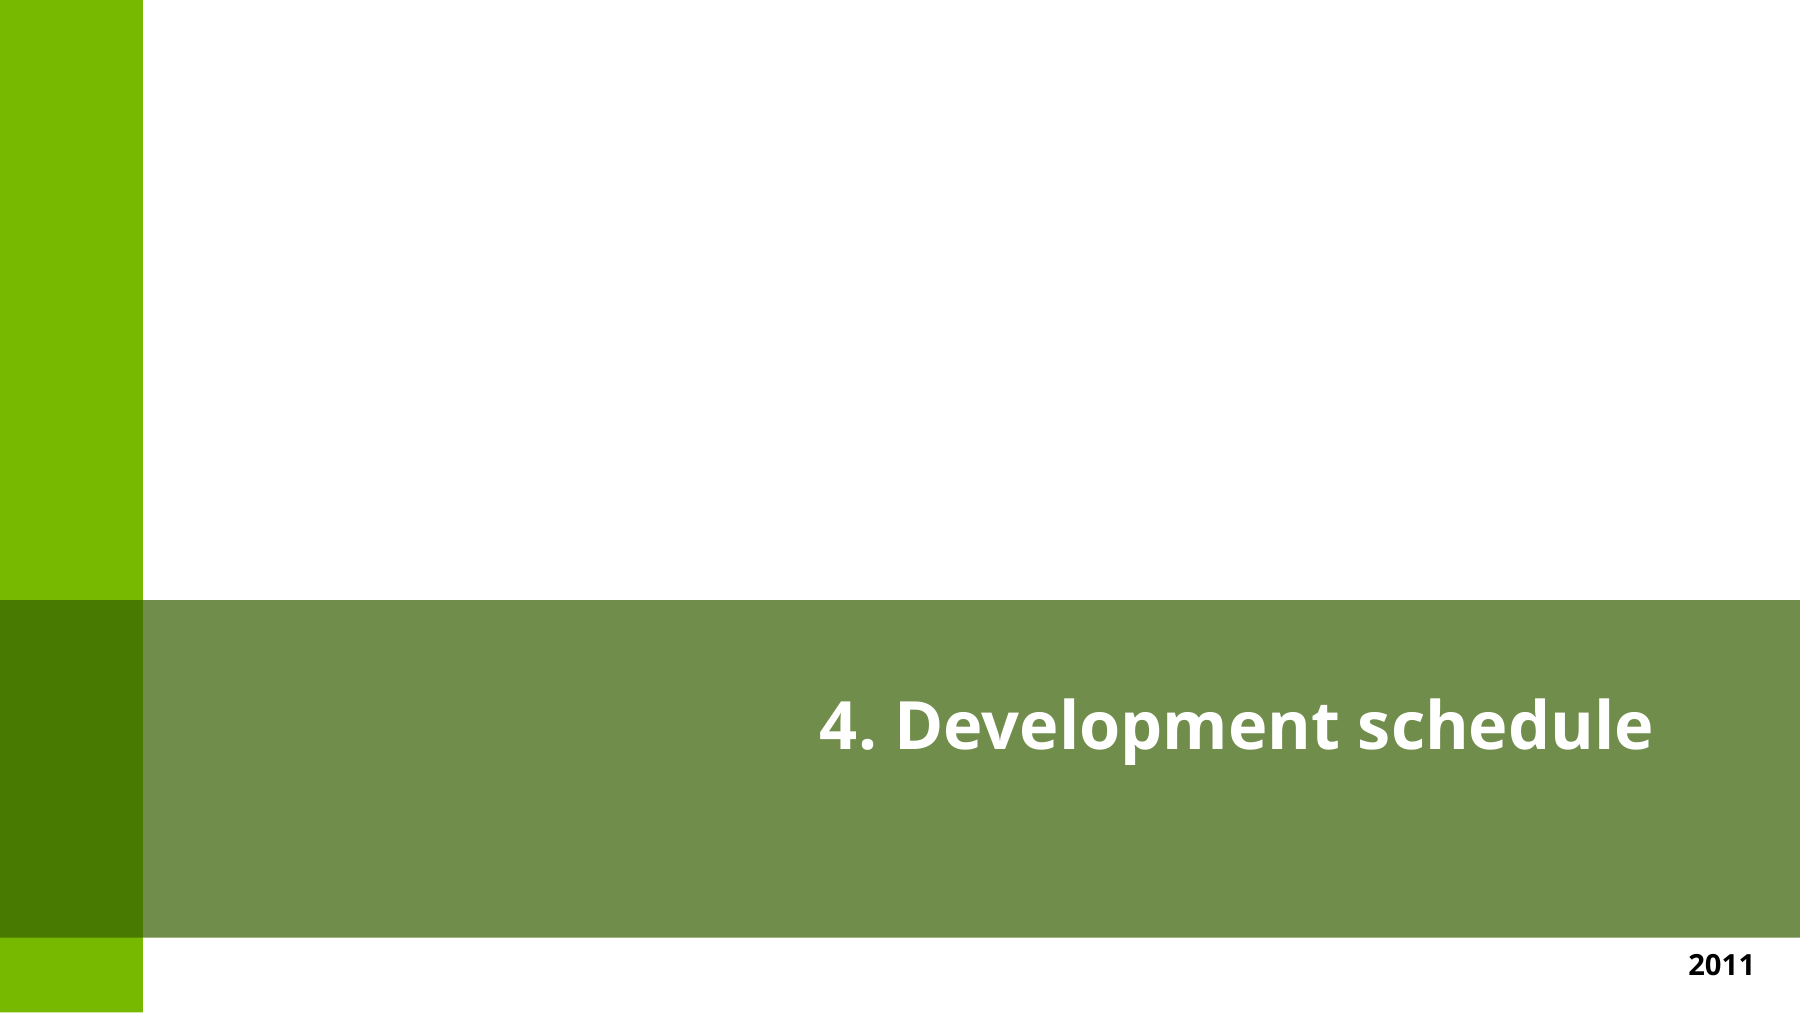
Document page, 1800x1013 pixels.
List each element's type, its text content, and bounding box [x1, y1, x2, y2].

text_box 4. Development schedule [0, 600, 1800, 938]
